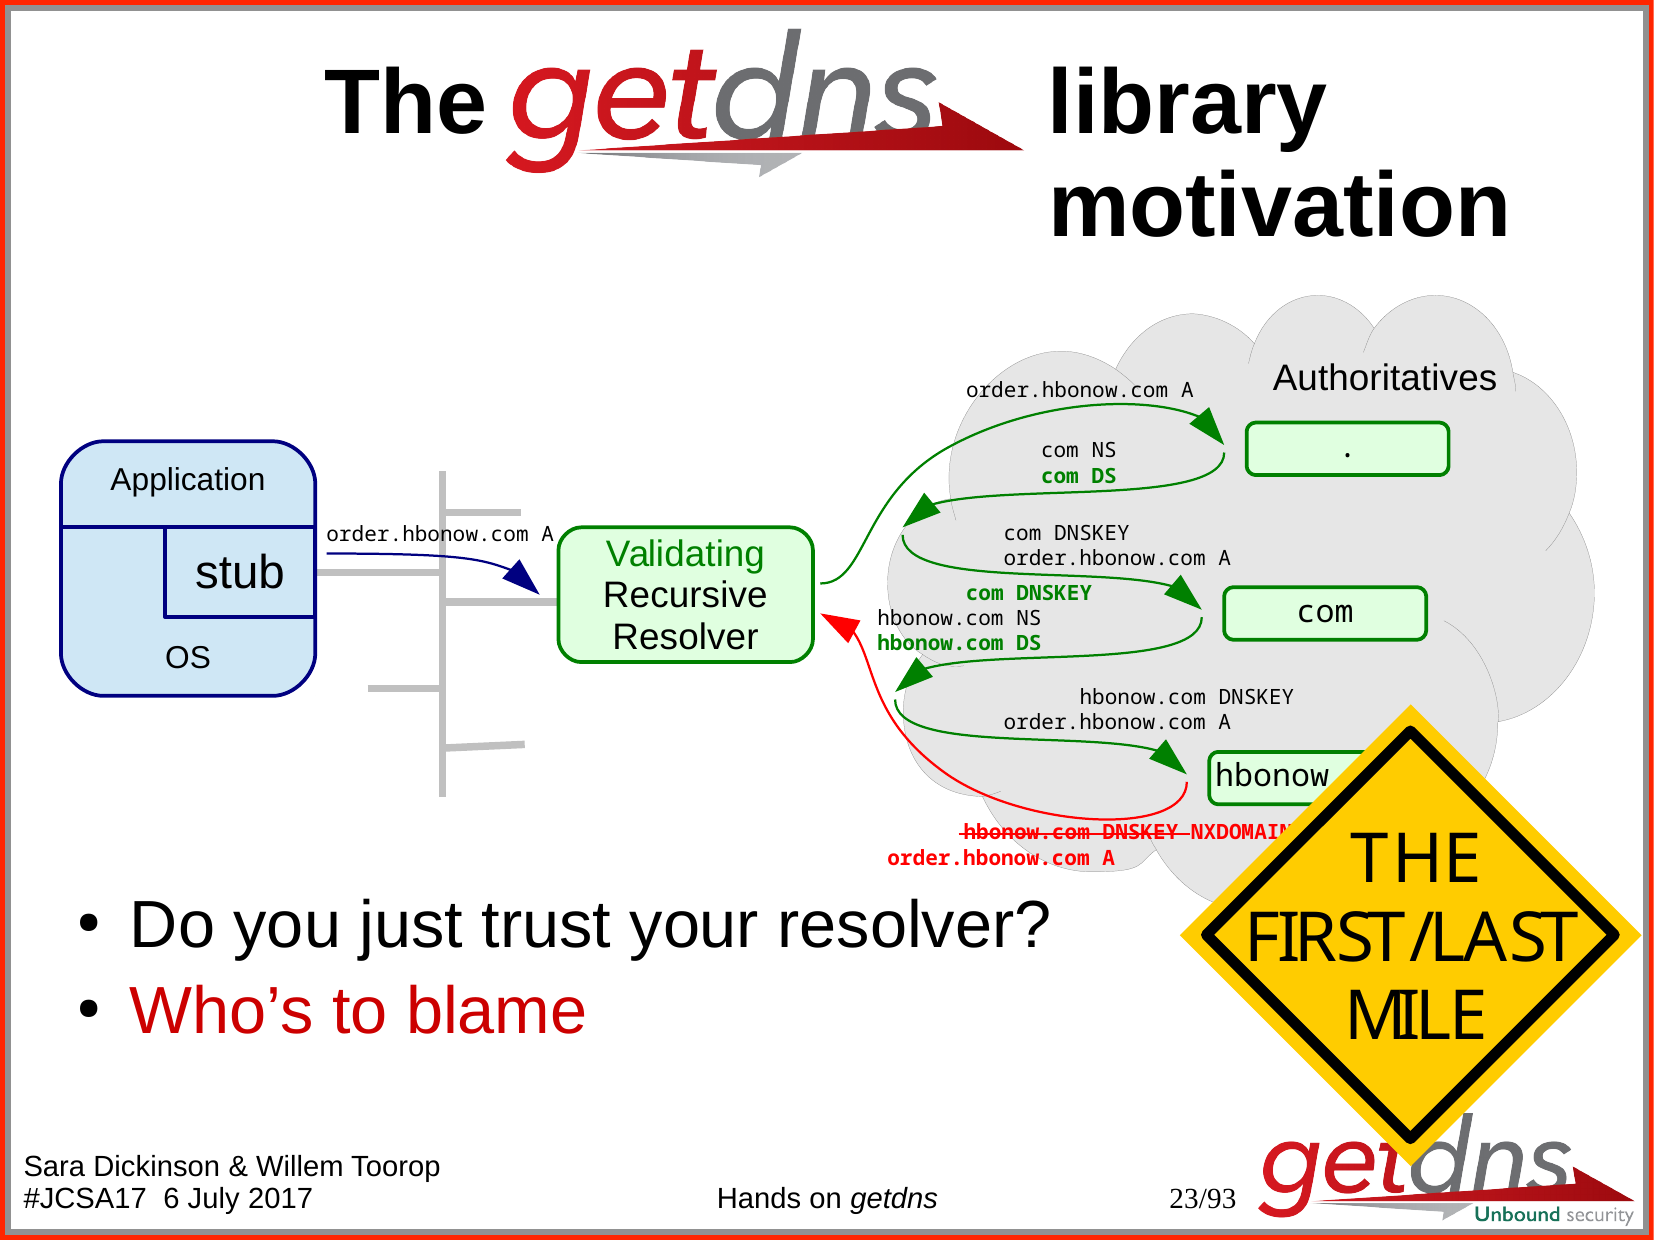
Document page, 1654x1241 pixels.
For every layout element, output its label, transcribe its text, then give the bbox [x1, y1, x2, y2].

list Do you just trust your resolver? Who’s to blame [59, 886, 1548, 1170]
title The library [324, 49, 1642, 257]
picture [496, 20, 1034, 49]
picture [59, 295, 1642, 1232]
text_box motivation [1048, 153, 1542, 256]
